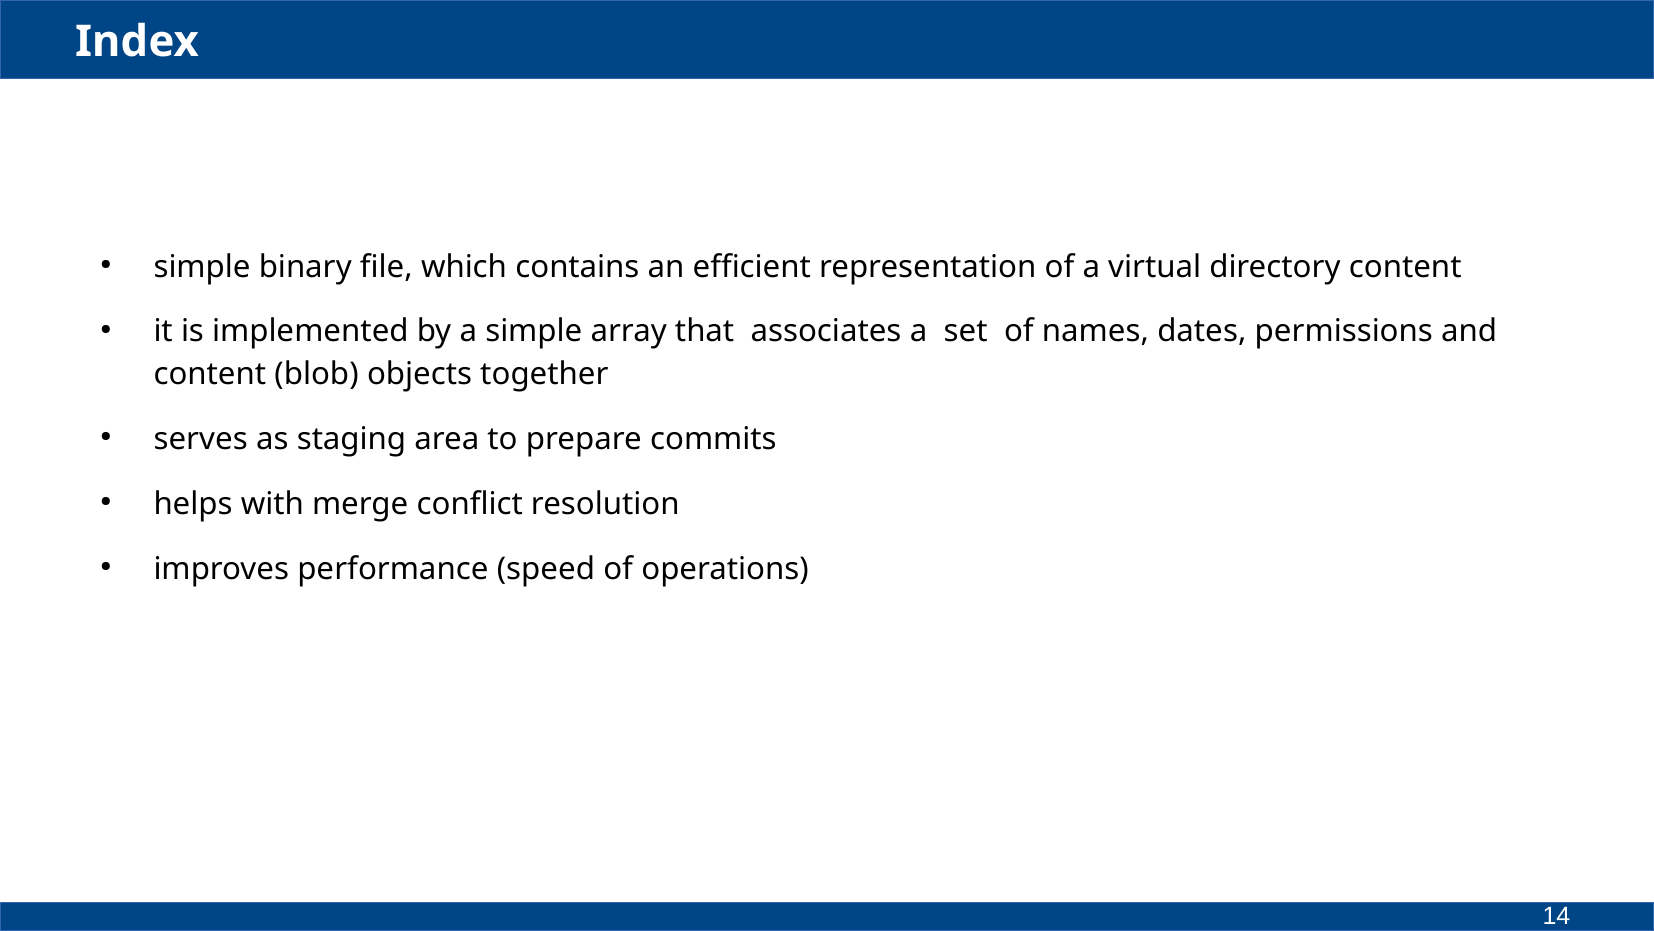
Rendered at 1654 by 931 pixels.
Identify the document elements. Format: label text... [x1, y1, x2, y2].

title Index [75, 0, 1654, 79]
list simple binary file, which contains an efficient representation of a virtual directory content it is implemented by a simple array that associates a set of names, dates, permissions and content (blob) objects together serves as staging area to prepare commits helps with merge conflict resolution improves performance (speed of operations) [82, 243, 1571, 832]
